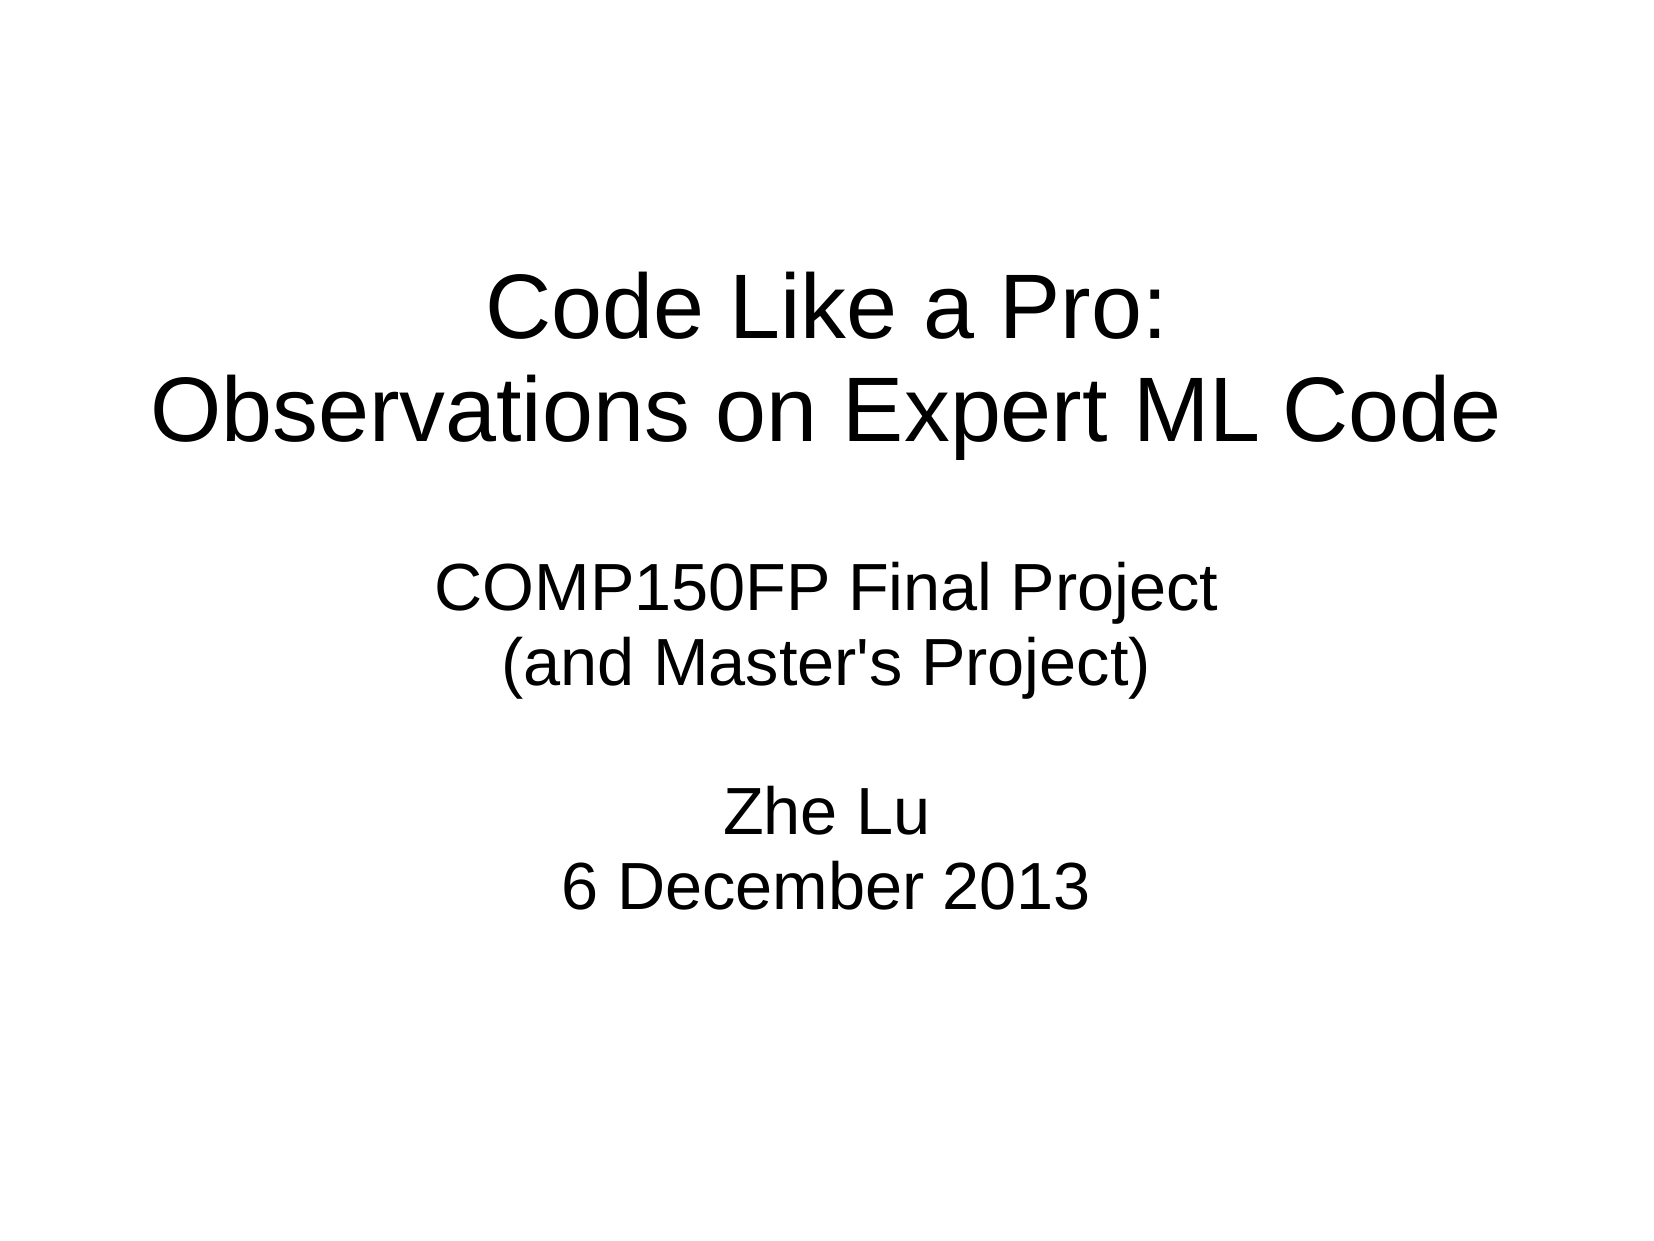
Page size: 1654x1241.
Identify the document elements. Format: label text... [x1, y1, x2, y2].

subtitle COMP150FP Final Project (and Master's Project) Zhe Lu 6 December 2013 [263, 465, 1390, 1010]
title Code Like a Pro: Observations on Expert ML Code [82, 255, 1571, 463]
